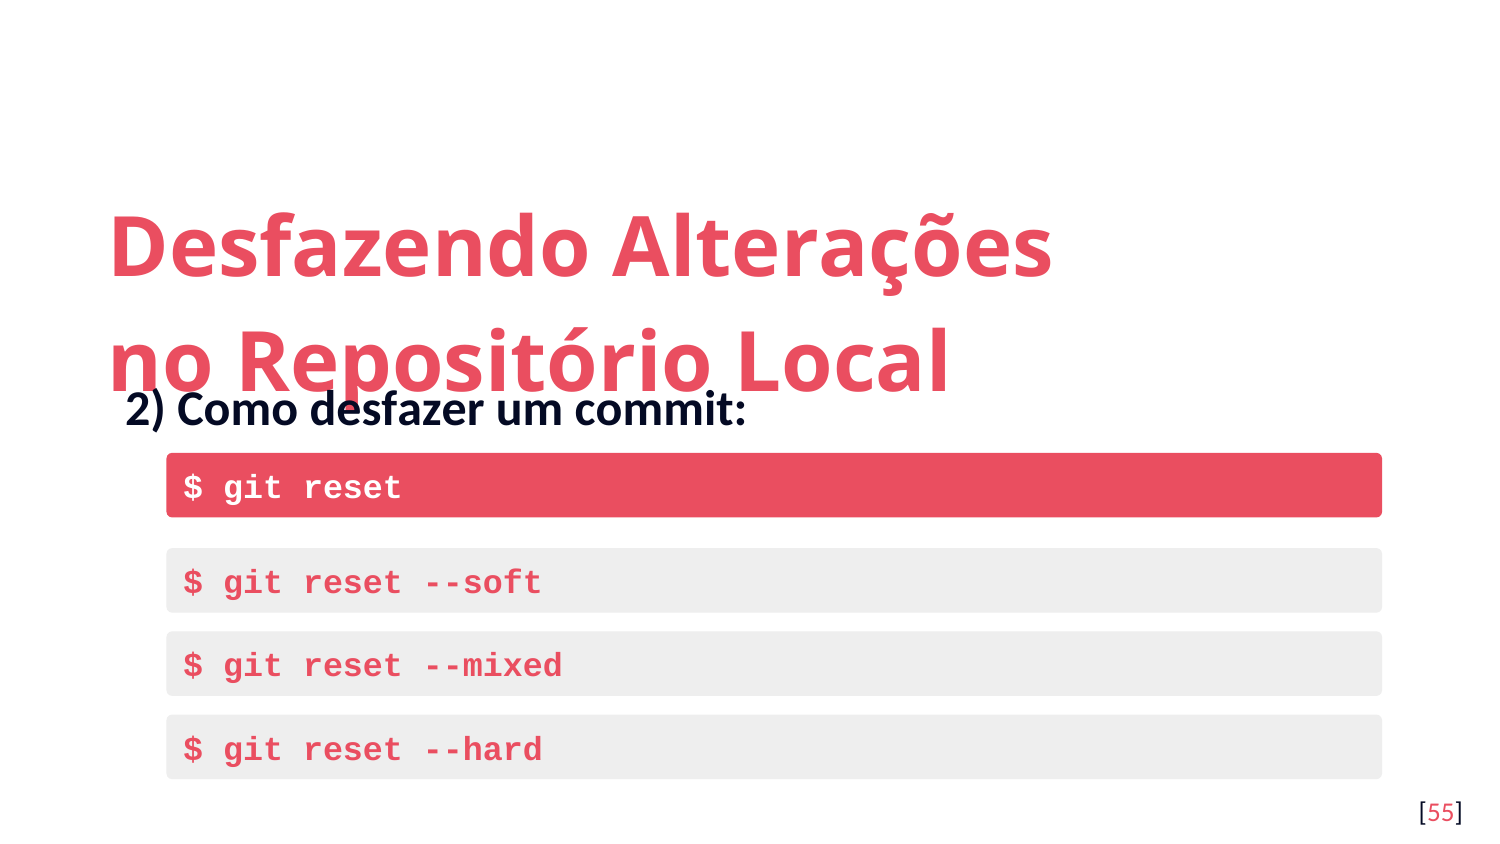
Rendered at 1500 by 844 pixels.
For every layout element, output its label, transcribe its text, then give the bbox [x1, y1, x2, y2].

slide_number [55] [1403, 779, 1494, 844]
text_box 2) Como desfazer um commit: [85, 367, 1380, 444]
text_box $ git reset [166, 452, 1383, 518]
text_box Desfazendo Alterações no Repositório Local [92, 162, 1183, 302]
text_box $ git reset --hard [166, 714, 1383, 780]
text_box $ git reset --soft [166, 548, 1383, 613]
text_box $ git reset --mixed [166, 631, 1383, 696]
